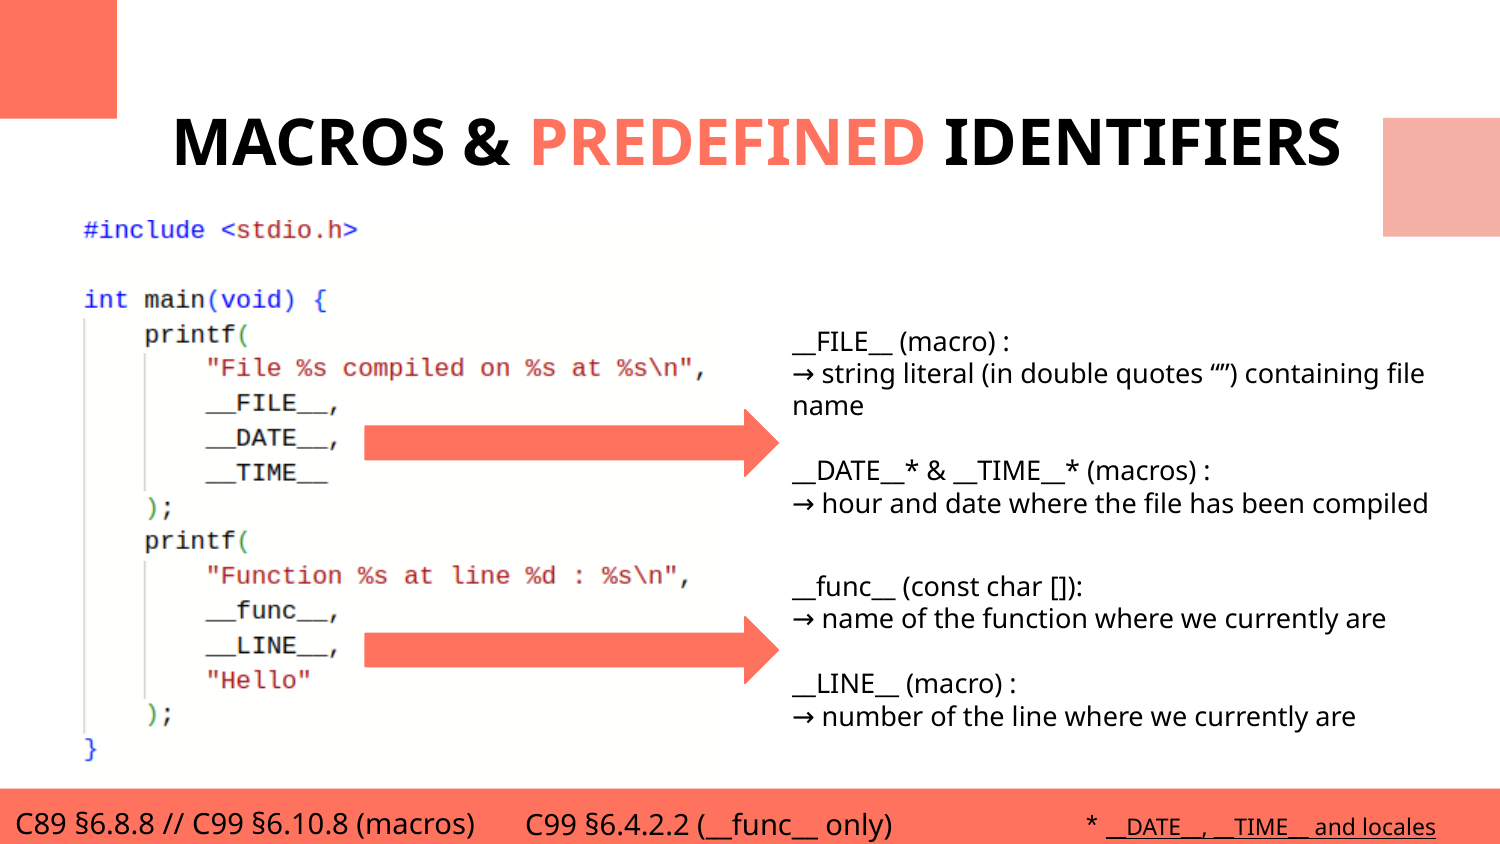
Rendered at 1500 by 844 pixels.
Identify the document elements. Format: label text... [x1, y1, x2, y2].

text_box [365, 616, 777, 684]
text_box __FILE__ (macro) : → string literal (in double quotes “”) containing file name __DATE__* & __TIME__* (macros) : → hour and date where the file has been compiled [777, 308, 1500, 535]
text_box * __DATE__, __TIME__ and locales [1071, 791, 1500, 844]
title MACROS & PREDEFINED IDENTIFIERS [105, 102, 1410, 177]
text_box [365, 409, 777, 477]
text_box C89 §6.8.8 // C99 §6.10.8 (macros) [0, 790, 570, 844]
picture [76, 220, 721, 781]
text_box __func__ (const char []): → name of the function where we currently are __LINE__ (macro) : → number of the line where we currently are [777, 553, 1500, 745]
text_box C99 §6.4.2.2 (__func__ only) [510, 791, 1071, 844]
